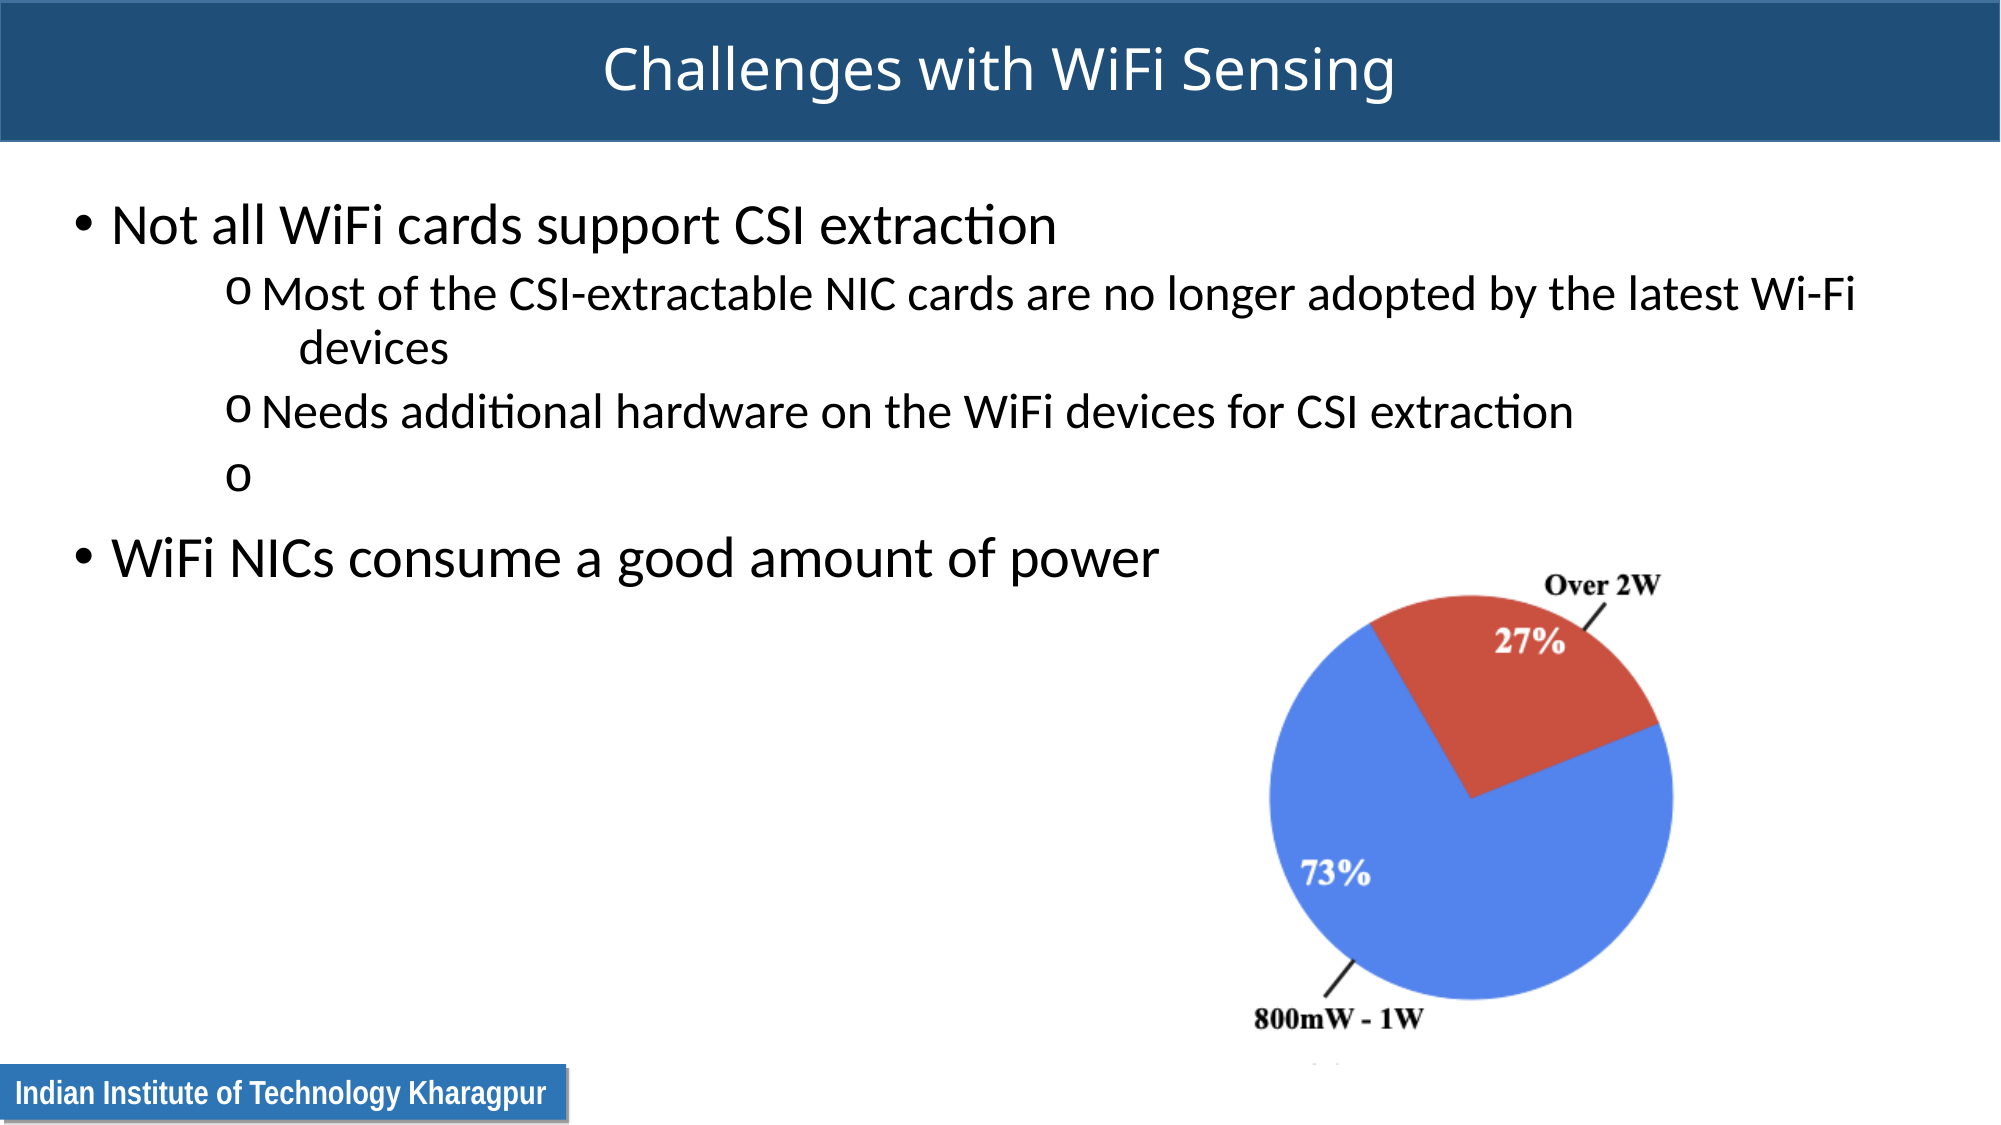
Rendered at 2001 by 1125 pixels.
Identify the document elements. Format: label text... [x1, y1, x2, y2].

list Not all WiFi cards support CSI extraction Most of the CSI-extractable NIC cards are no longer adopted by the latest Wi-Fi devices Needs additional hardware on the WiFi devices for CSI extraction WiFi NICs consume a good amount of power [58, 186, 1954, 1065]
title Challenges with WiFi Sensing [0, 1, 2000, 141]
picture [1238, 545, 1729, 1065]
